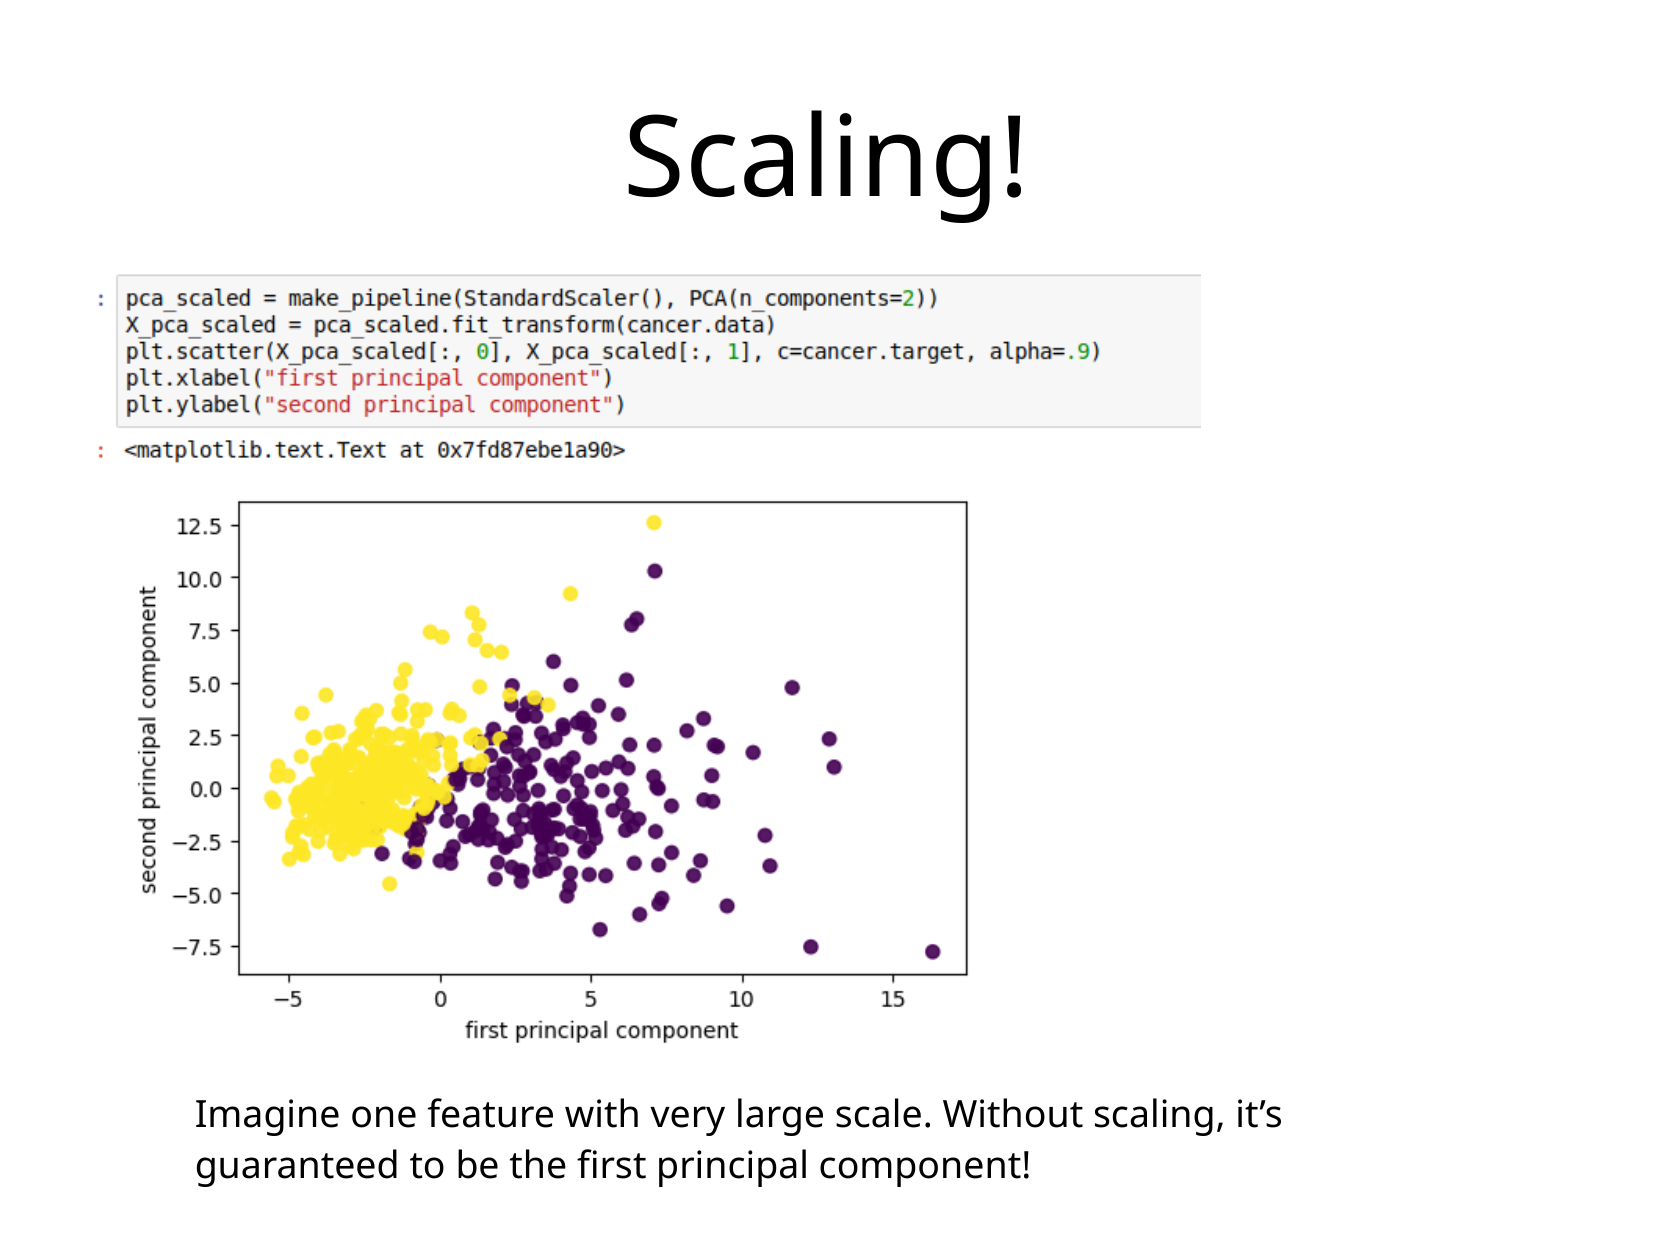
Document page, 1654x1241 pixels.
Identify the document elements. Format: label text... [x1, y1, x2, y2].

title Scaling! [82, 49, 1571, 257]
text_box Imagine one feature with very large scale. Without scaling, it’s guaranteed to be the first principal component! [180, 1080, 1366, 1171]
picture [93, 256, 1201, 1054]
